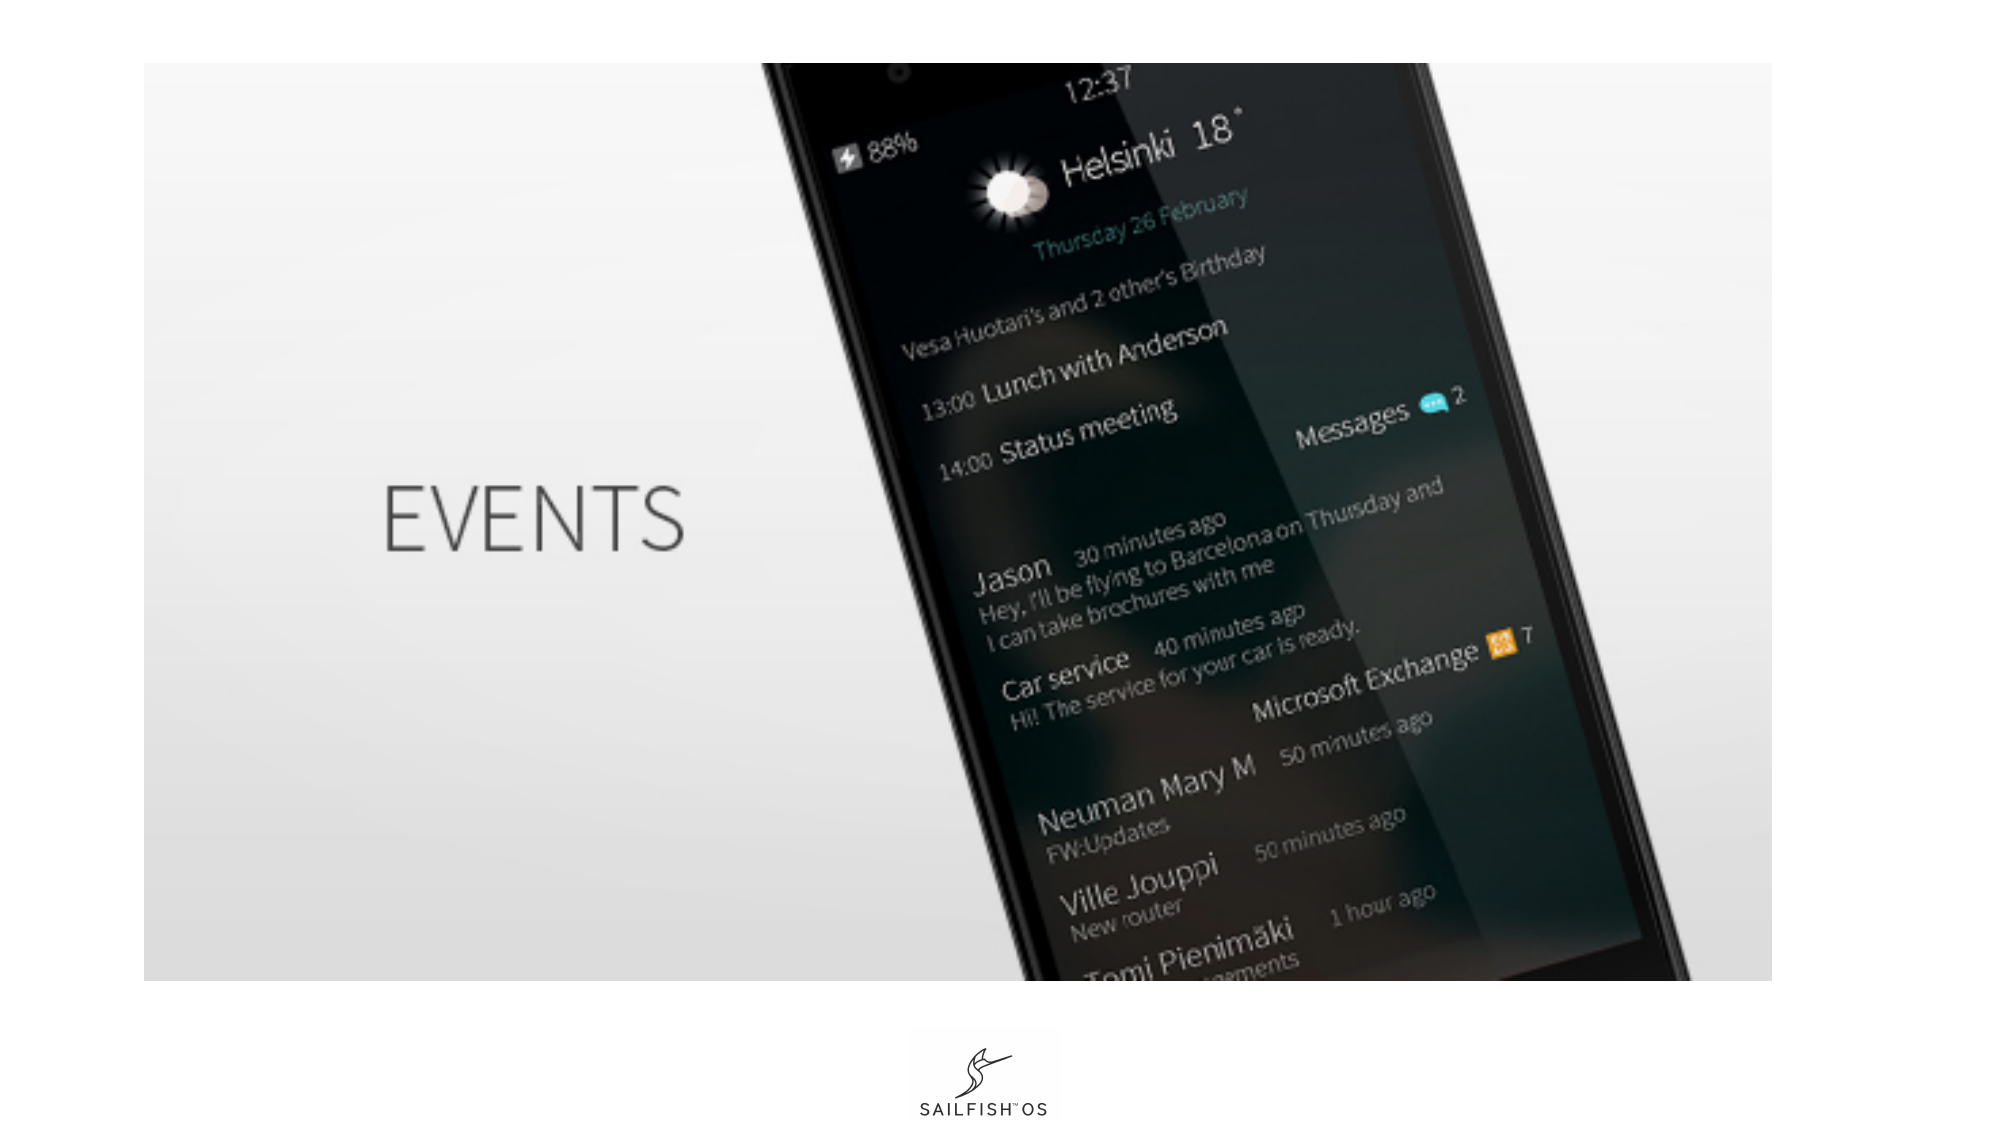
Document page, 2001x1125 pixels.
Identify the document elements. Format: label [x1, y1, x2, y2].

picture [144, 63, 1772, 981]
picture [908, 1027, 1061, 1120]
